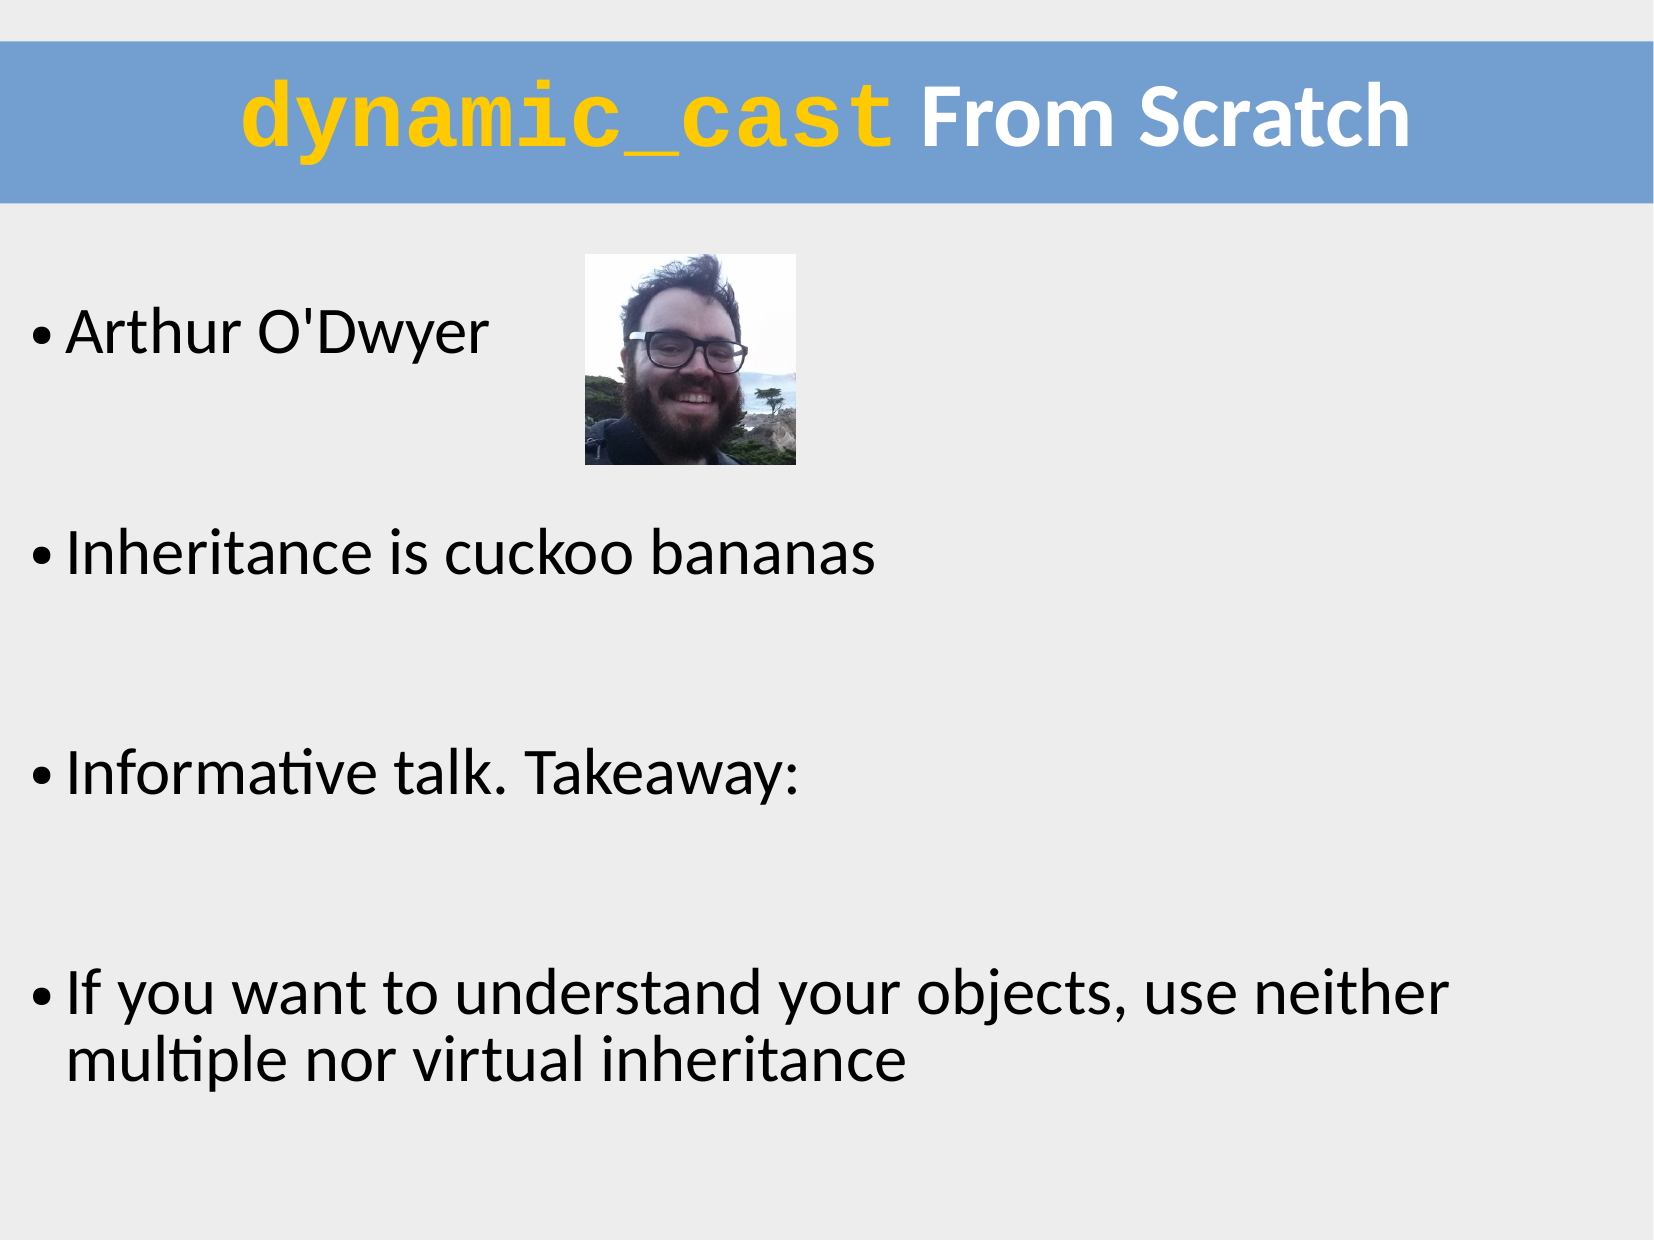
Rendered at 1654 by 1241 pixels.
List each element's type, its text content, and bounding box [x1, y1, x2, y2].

picture [585, 254, 796, 466]
text_box Arthur O'Dwyer Inheritance is cuckoo bananas Informative talk. Takeaway: If you want to understand your objects, use neither multiple nor virtual inheritance [15, 296, 1636, 1106]
title dynamic_cast From Scratch [0, 41, 1654, 204]
